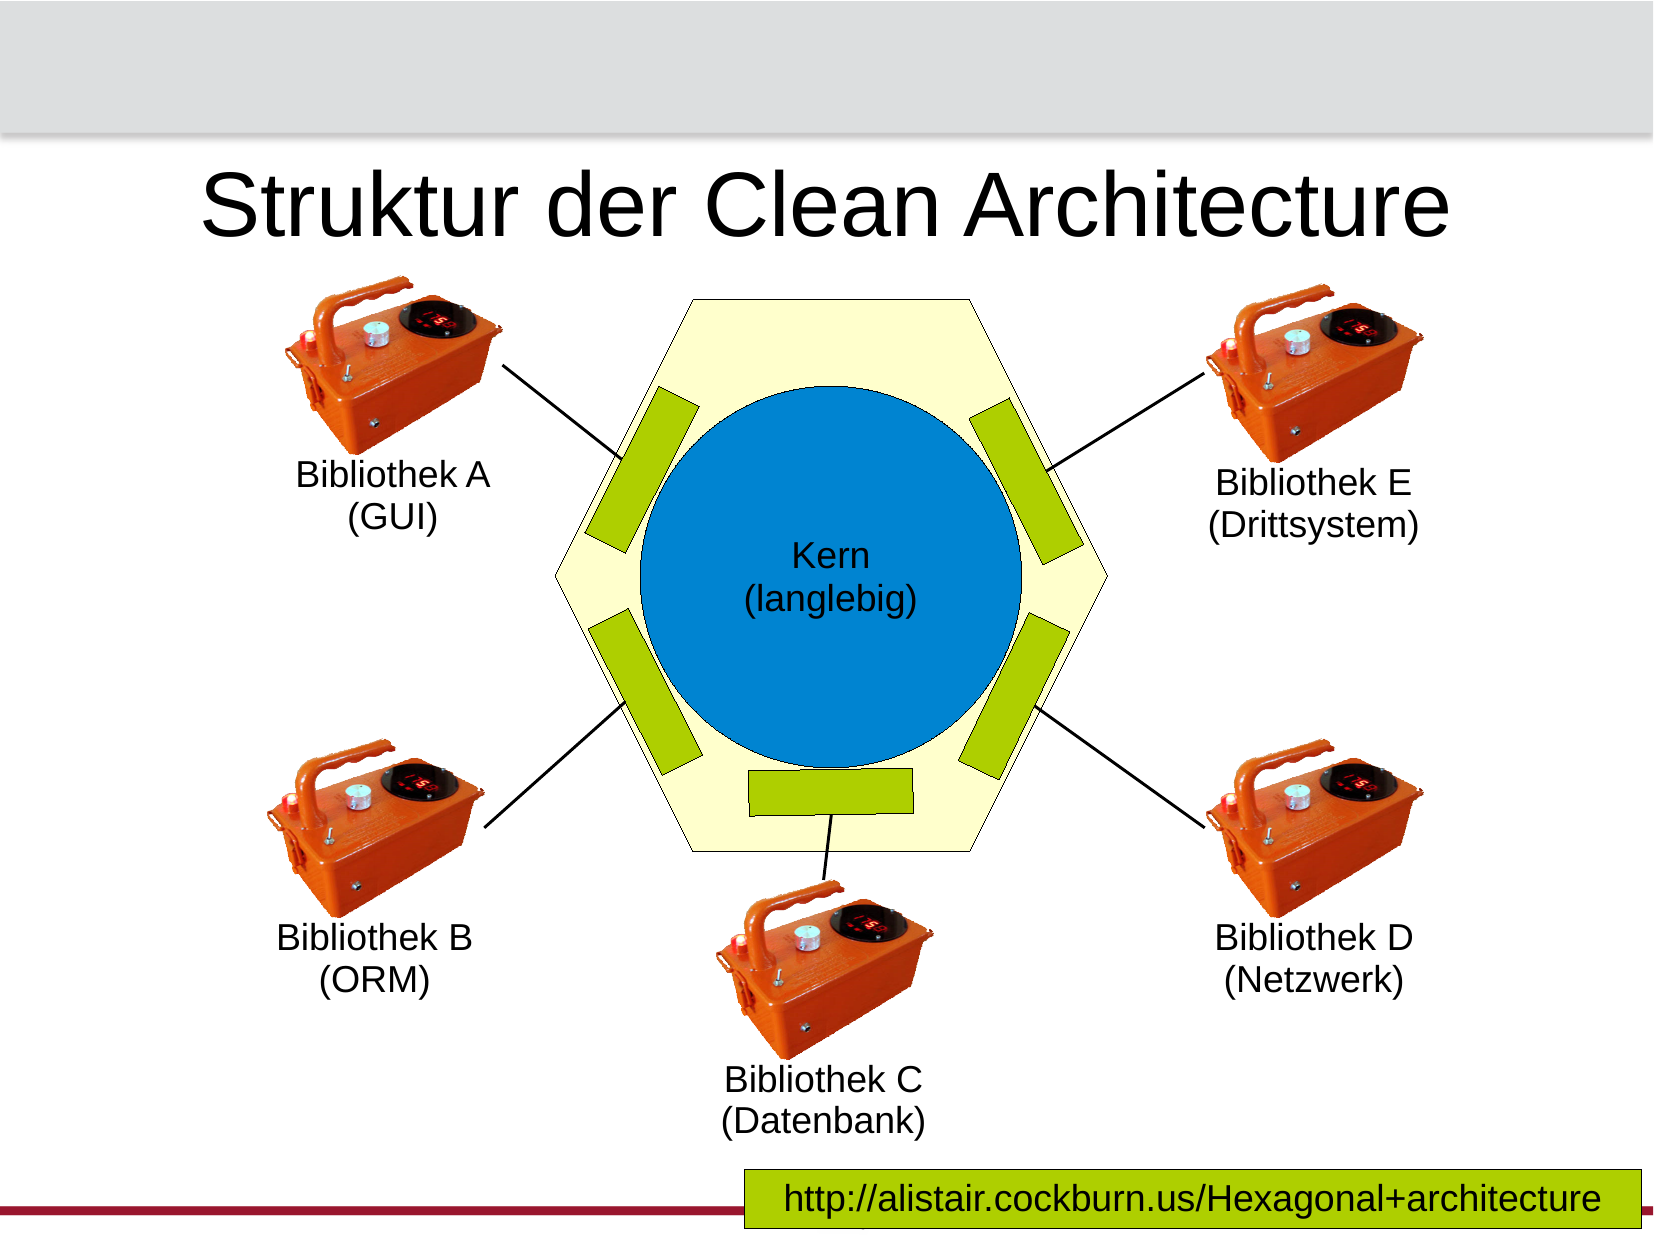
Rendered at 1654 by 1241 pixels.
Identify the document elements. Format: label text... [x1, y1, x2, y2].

text_box Kern (langlebig) [640, 386, 1022, 768]
title Struktur der Clean Architecture [82, 147, 1571, 257]
picture [0, 1, 1654, 1237]
text_box [555, 299, 1108, 852]
text_box http://alistair.cockburn.us/Hexagonal+architecture [744, 1169, 1642, 1229]
